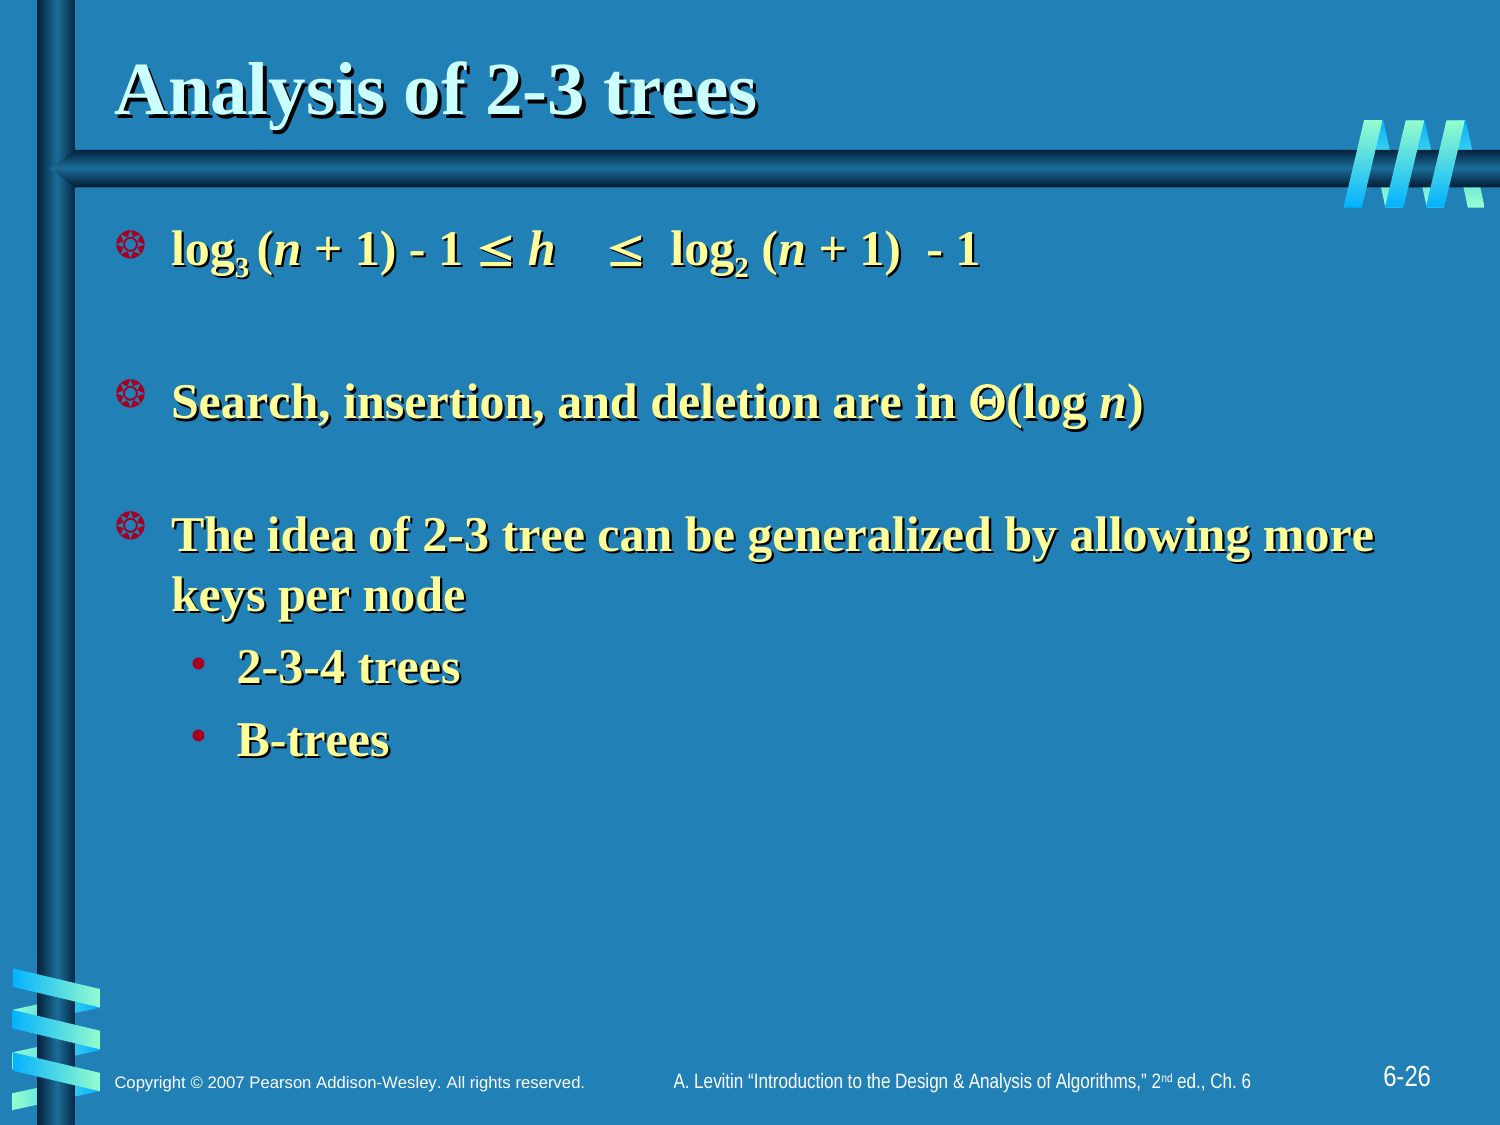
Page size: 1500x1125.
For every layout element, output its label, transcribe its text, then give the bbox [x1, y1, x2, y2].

list log3 (n + 1) - 1  h  log2 (n + 1) - 1 Search, insertion, and deletion are in (log n) The idea of 2-3 tree can be generalized by allowing more keys per node 2-3-4 trees B-trees [99, 207, 1463, 1075]
title Analysis of 2-3 trees [99, 24, 1334, 138]
